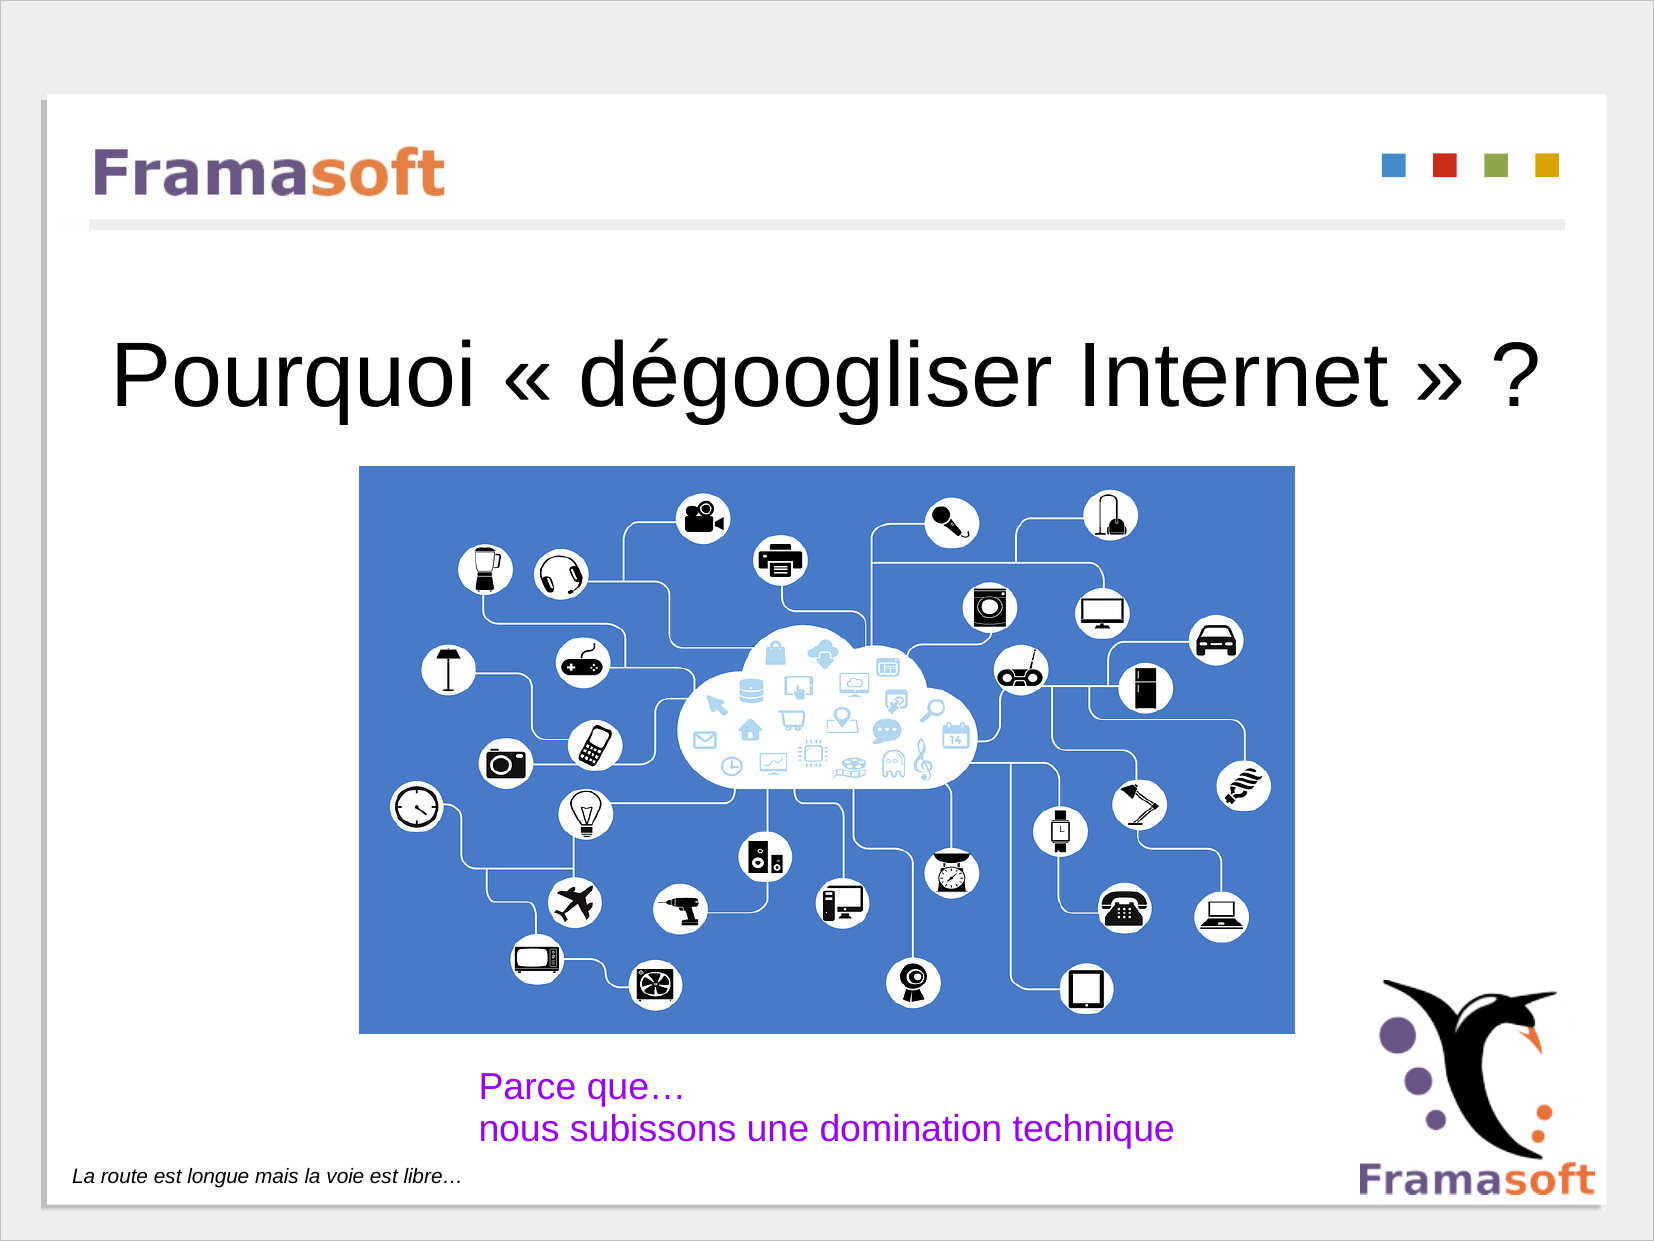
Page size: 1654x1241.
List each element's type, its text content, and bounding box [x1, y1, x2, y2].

picture [54, 104, 508, 225]
text_box [0, 0, 1654, 1241]
picture [1360, 980, 1595, 1195]
text_box Parce que… nous subissons une domination technique [463, 1057, 1190, 1157]
text_box La route est longue mais la voie est libre… [57, 1157, 591, 1241]
title Pourquoi « dégoogliser Internet » ? [47, 271, 1607, 479]
picture [359, 466, 1295, 1034]
